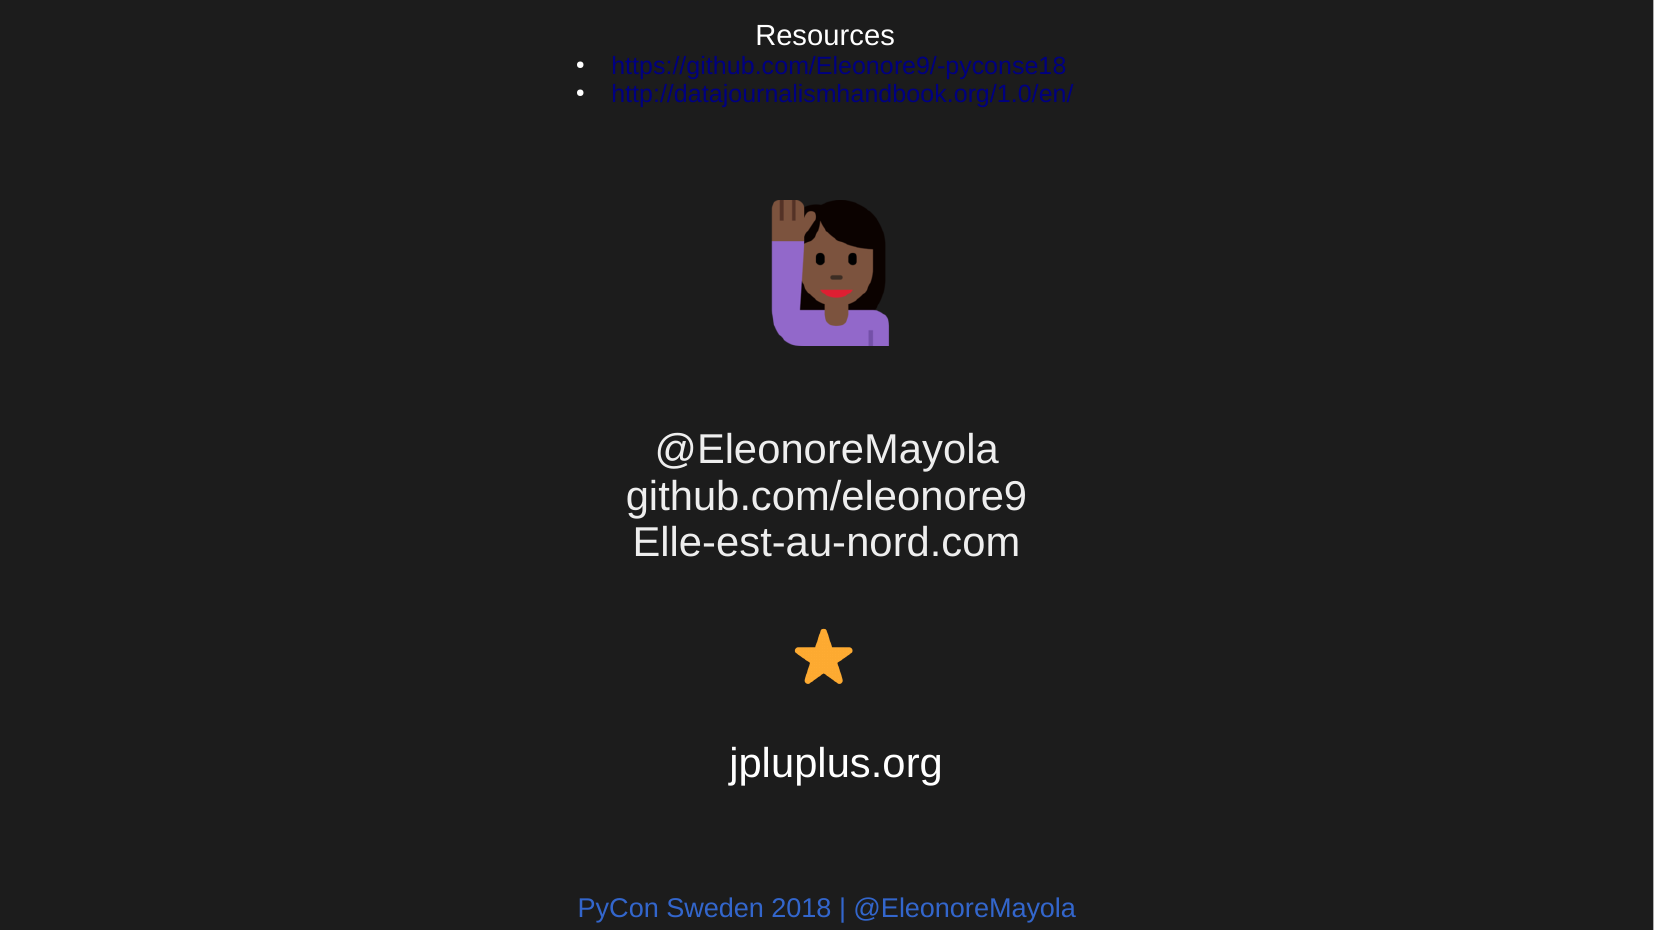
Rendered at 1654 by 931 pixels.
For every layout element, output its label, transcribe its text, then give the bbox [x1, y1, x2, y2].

picture [793, 625, 854, 686]
text_box PyCon Sweden 2018 | @EleonoreMayola [460, 885, 1193, 931]
text_box @EleonoreMayola github.com/eleonore9 Elle-est-au-nord.com [566, 372, 1087, 573]
text_box jpluplus.org [714, 732, 958, 794]
text_box Resources https://github.com/Eleonore9/-pyconse18 http://datajournalismhandbook.org/1.0/en/ [561, 11, 1117, 130]
picture [763, 200, 909, 346]
text_box [649, 732, 1040, 839]
